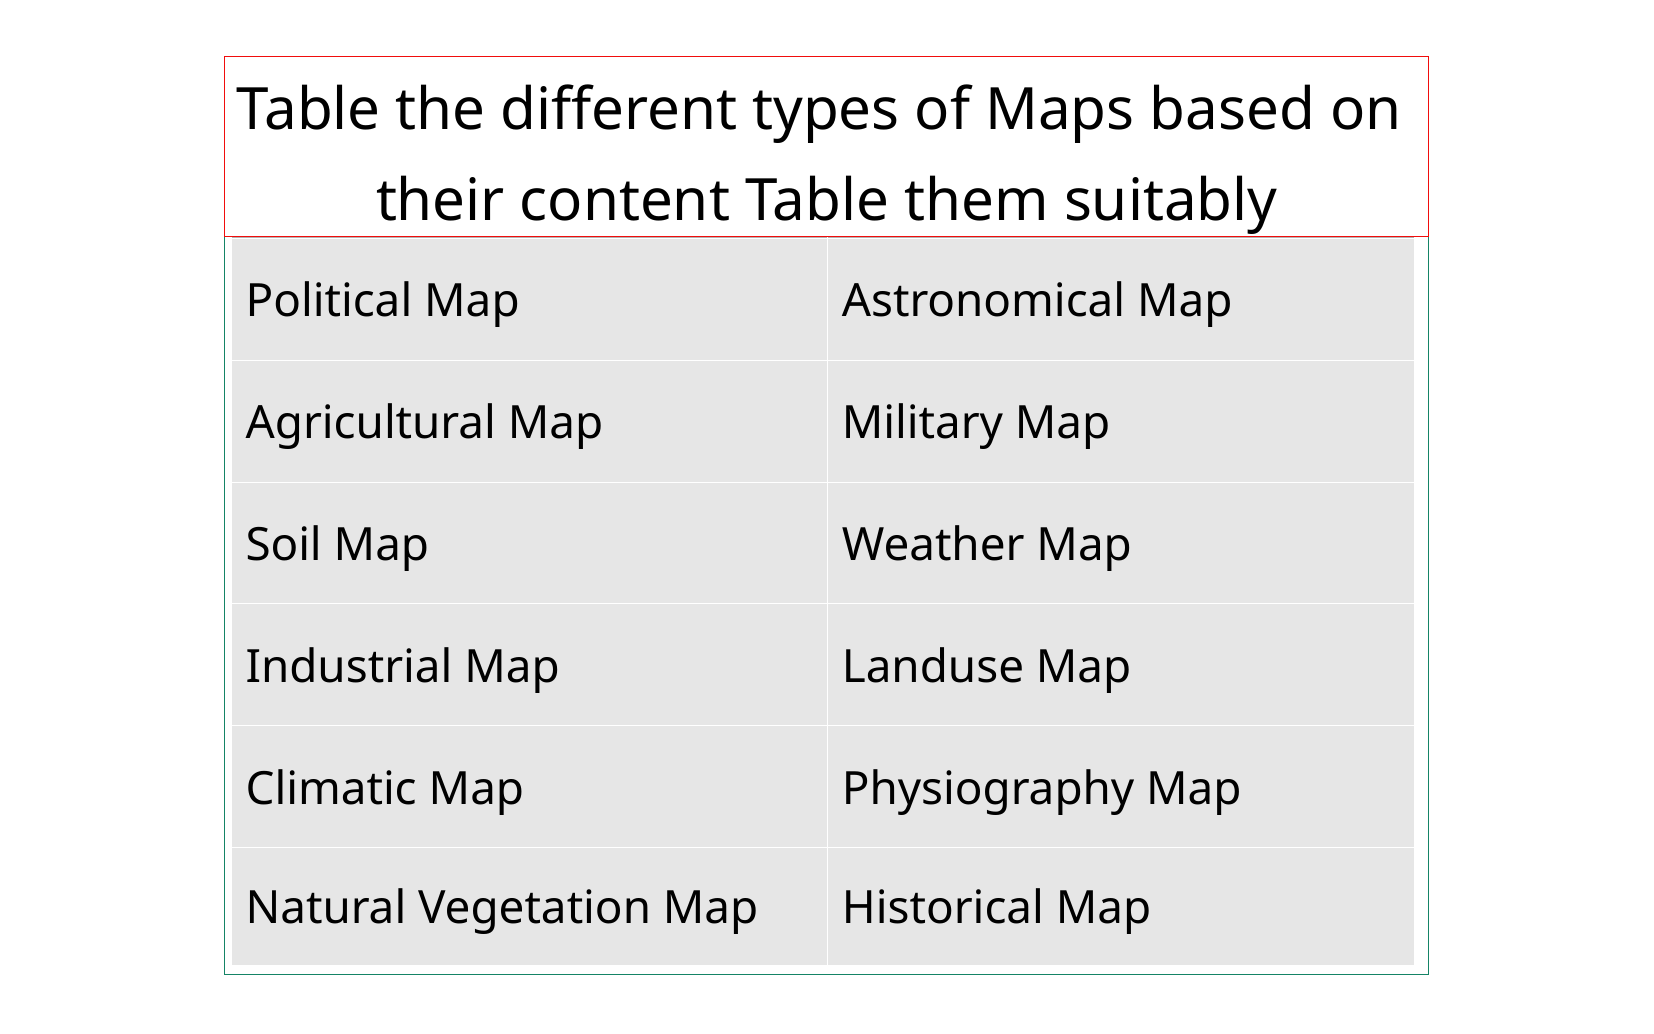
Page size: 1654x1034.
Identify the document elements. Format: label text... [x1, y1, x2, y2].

text_box Table the different types of Maps based on their content Table them suitably [224, 56, 1429, 237]
table_cell Historical Map [828, 848, 1414, 965]
text_box [224, 237, 1429, 975]
table_cell Landuse Map [828, 604, 1414, 725]
table_cell Natural Vegetation Map [232, 848, 827, 965]
table_cell Industrial Map [232, 604, 827, 725]
table_cell Climatic Map [232, 726, 827, 847]
table_cell Astronomical Map [828, 239, 1414, 360]
table_cell Weather Map [828, 483, 1414, 603]
table_cell Agricultural Map [232, 361, 827, 482]
table_cell Soil Map [232, 483, 827, 603]
table_cell Physiography Map [828, 726, 1414, 847]
table_cell Political Map [232, 239, 827, 360]
table_cell Military Map [828, 361, 1414, 482]
